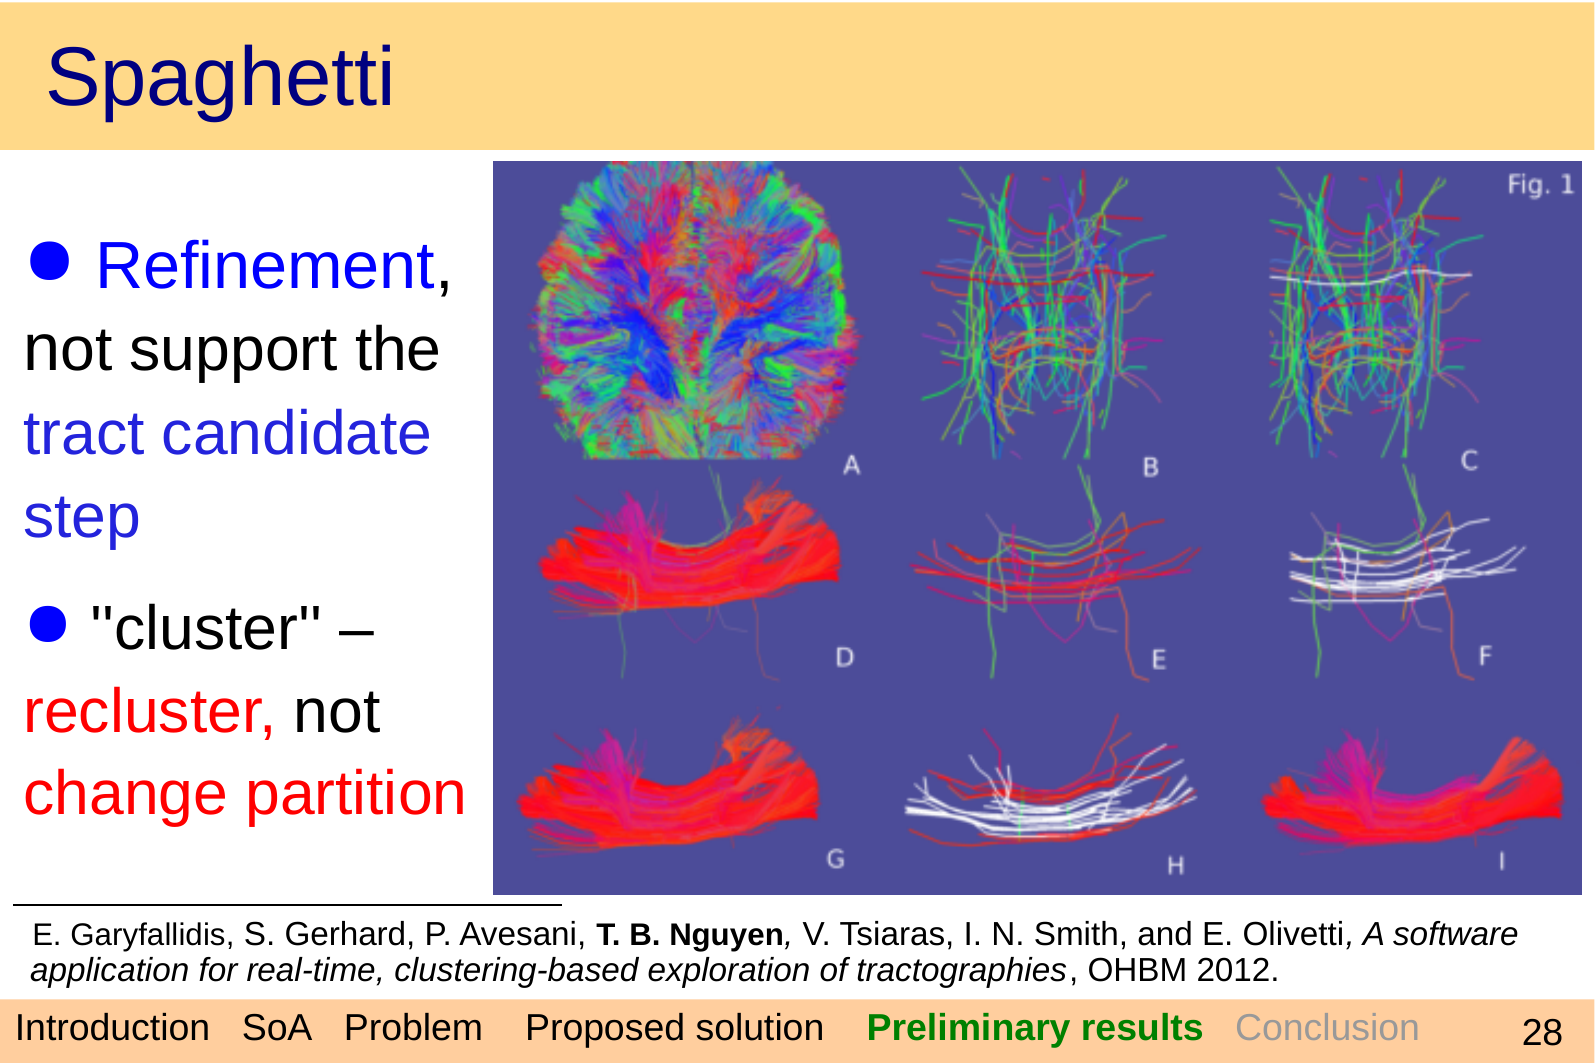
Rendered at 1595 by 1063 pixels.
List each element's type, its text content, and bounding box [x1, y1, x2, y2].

list Refinement, not support the tract candidate step ''cluster'' – recluster, not change partition [23, 219, 482, 829]
text_box <number> [1377, 1003, 1579, 1063]
title Spaghetti [0, 2, 1595, 150]
text_box Introduction SoA Problem Proposed solution Preliminary results Conclusion [0, 999, 1595, 1063]
picture [493, 161, 1582, 895]
list E. Garyfallidis, S. Gerhard, P. Avesani, T. B. Nguyen, V. Tsiaras, I. N. Smith, and E. Olivetti, A software application for real-time, clustering-based exploration of tractographies, OHBM 2012. [27, 914, 1549, 990]
